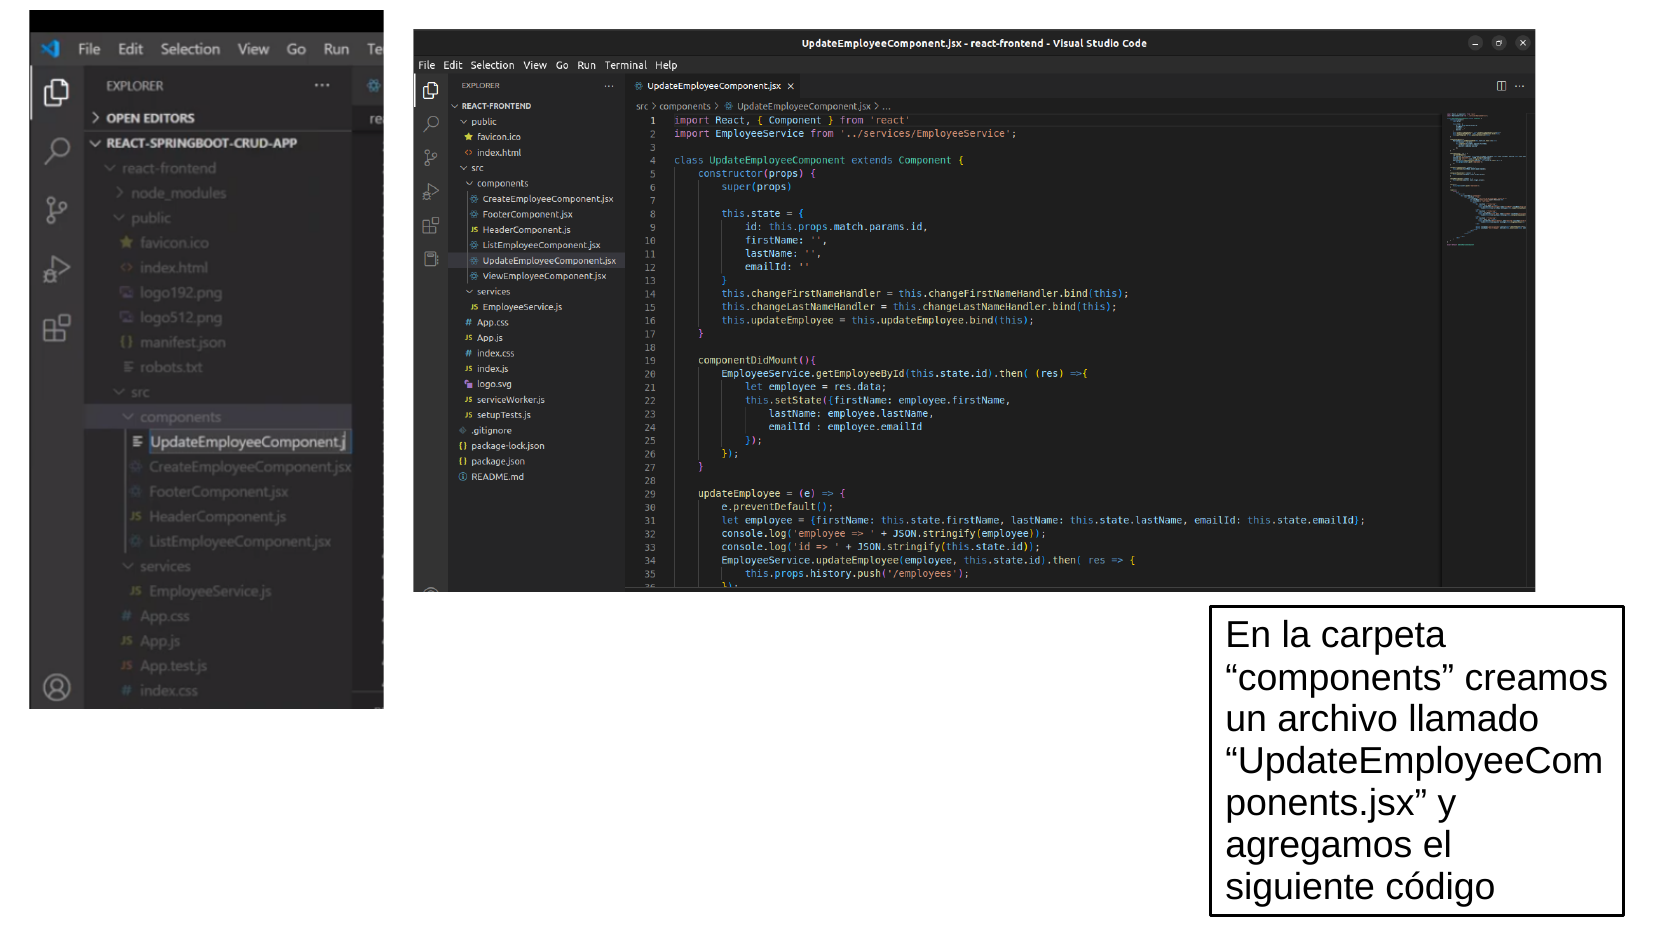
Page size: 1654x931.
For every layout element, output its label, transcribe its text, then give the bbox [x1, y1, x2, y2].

text_box En la carpeta “components” creamos un archivo llamado “UpdateEmployeeComponents.jsx” y agregamos el siguiente código [1210, 606, 1624, 916]
picture [413, 29, 1536, 592]
picture [29, 10, 384, 709]
